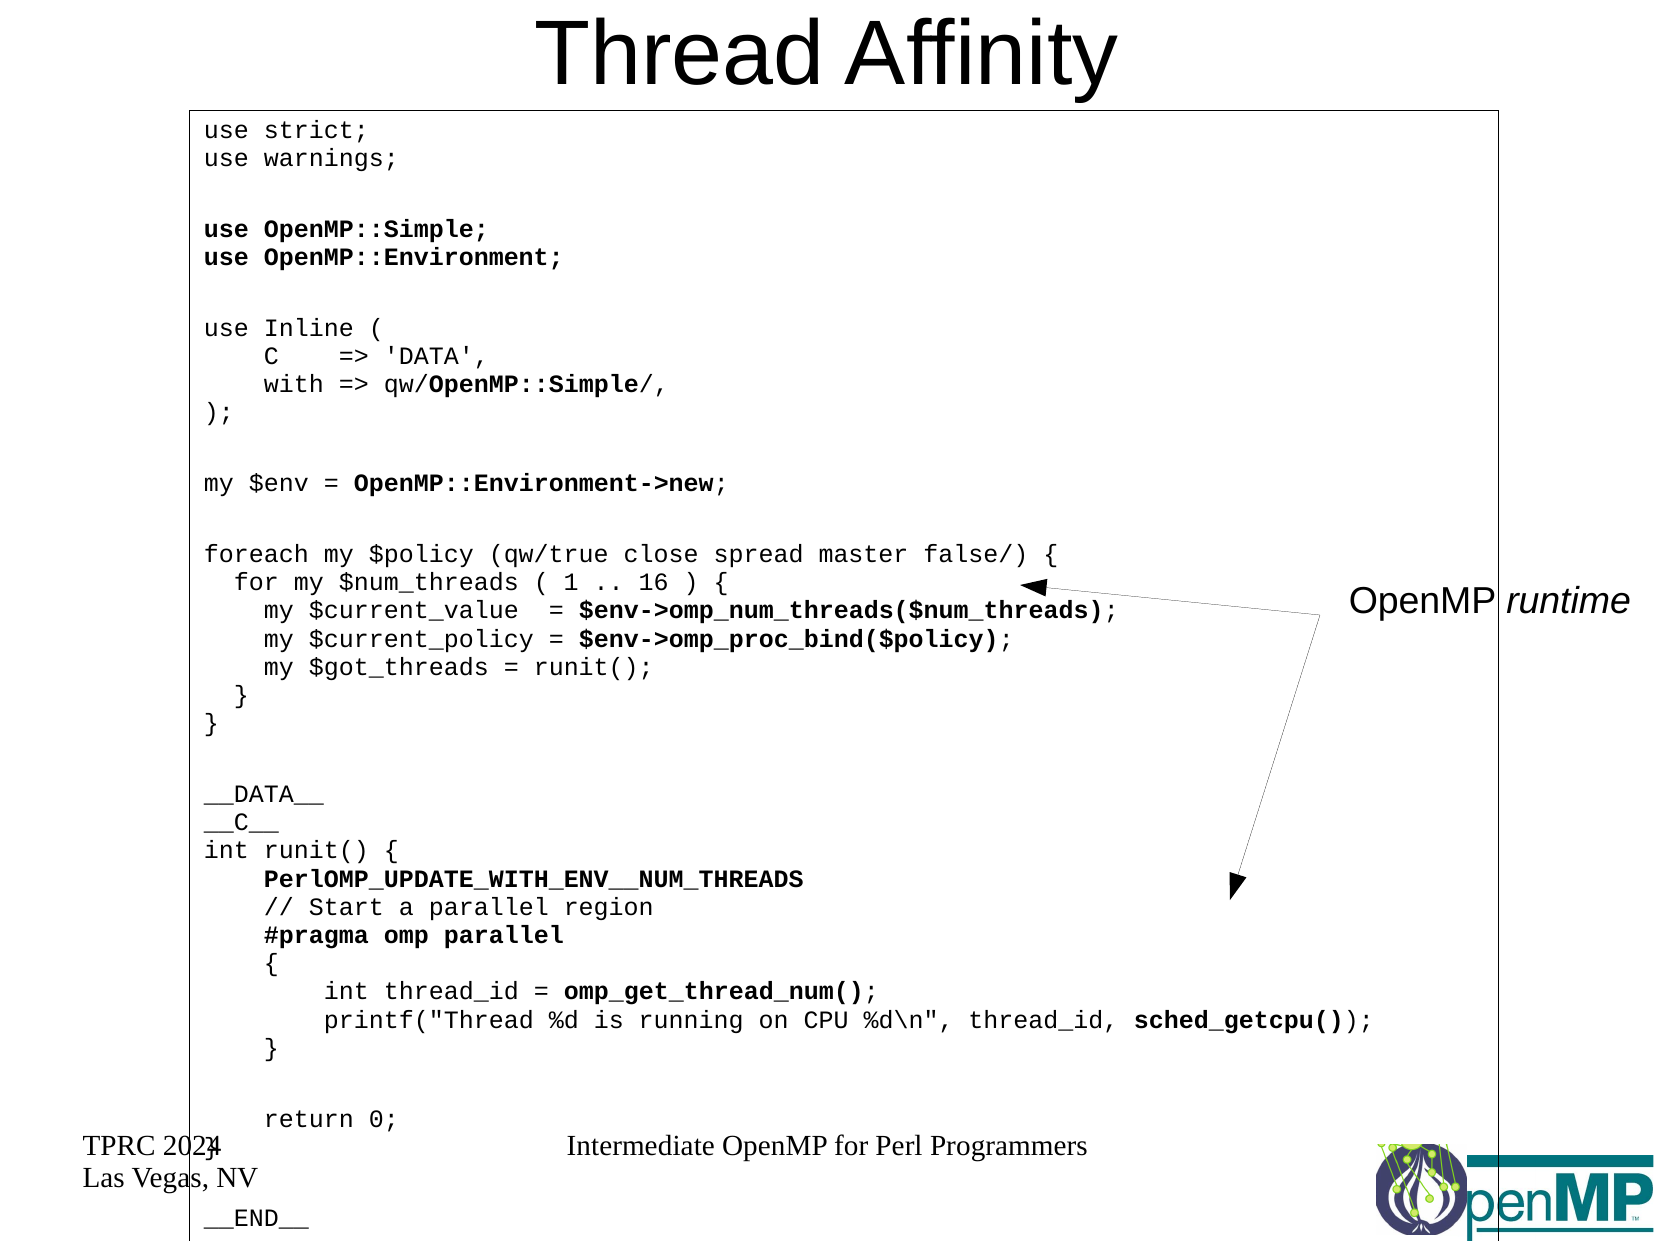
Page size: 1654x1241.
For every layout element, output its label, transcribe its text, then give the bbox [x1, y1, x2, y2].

picture [1376, 1144, 1498, 1241]
text_box OpenMP runtime [1334, 571, 1654, 629]
title Thread Affinity [82, 0, 1571, 157]
picture [1499, 1155, 1654, 1241]
text_box use strict; use warnings; use OpenMP::Simple; use OpenMP::Environment; use Inline ( C => 'DATA', with => qw/OpenMP::Simple/, ); my $env = OpenMP::Environment->new; foreach my $policy (qw/true close spread master false/) { for my $num_threads ( 1 .. 16 ) { my $current_value = $env->omp_num_threads($num_threads); my $current_policy = $env->omp_proc_bind($policy); my $got_threads = runit(); } } __DATA__ __C__ int runit() { PerlOMP_UPDATE_WITH_ENV__NUM_THREADS // Start a parallel region #pragma omp parallel { int thread_id = omp_get_thread_num(); printf("Thread %d is running on CPU %d\n", thread_id, sched_getcpu()); } return 0; } __END__ [189, 110, 1499, 1114]
